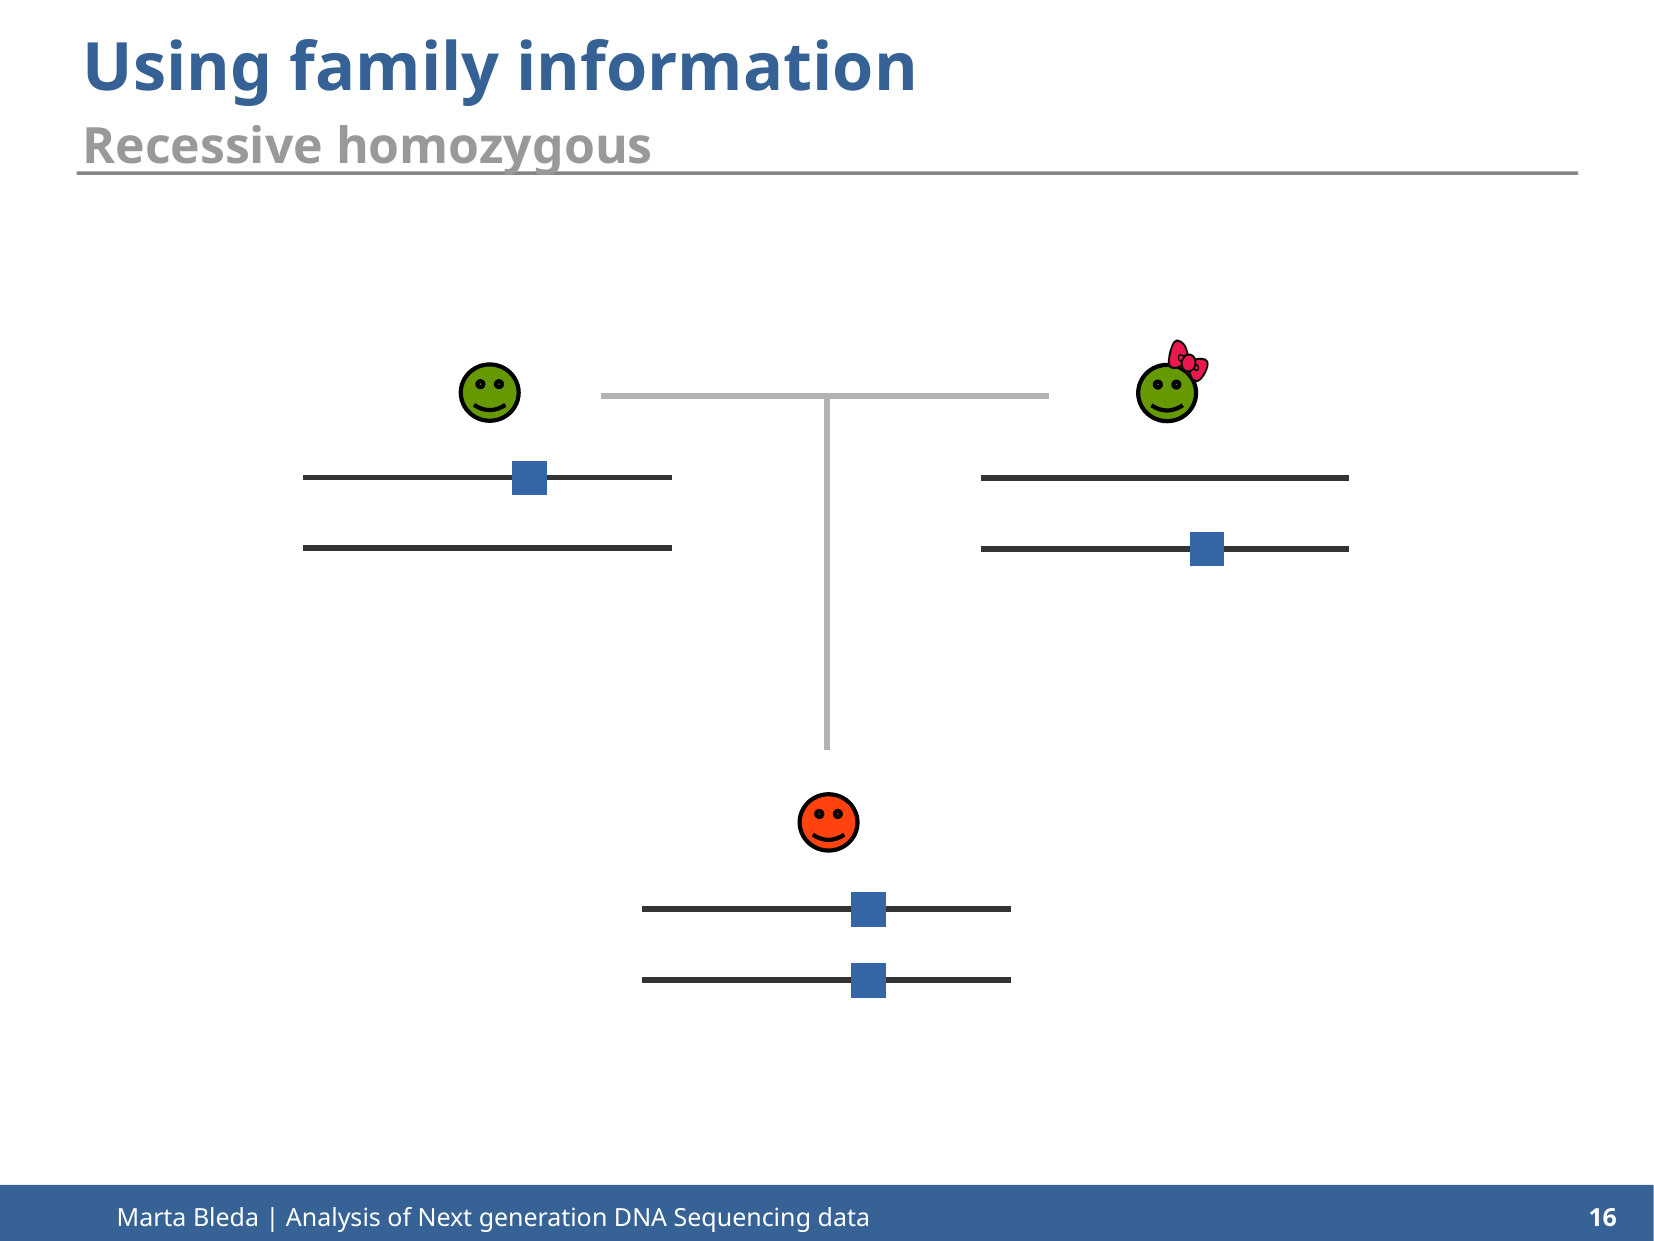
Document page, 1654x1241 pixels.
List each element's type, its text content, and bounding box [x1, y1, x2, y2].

text_box [512, 461, 547, 495]
text_box [851, 963, 886, 998]
picture [512, 170, 540, 175]
text_box [460, 364, 519, 421]
text_box [1190, 532, 1224, 566]
text_box [799, 794, 858, 851]
picture [1166, 338, 1210, 383]
picture [551, 170, 1580, 175]
text_box [1138, 364, 1197, 422]
title Using family information Recessive homozygous [82, 31, 1571, 166]
picture [74, 170, 505, 175]
text_box [851, 892, 886, 927]
